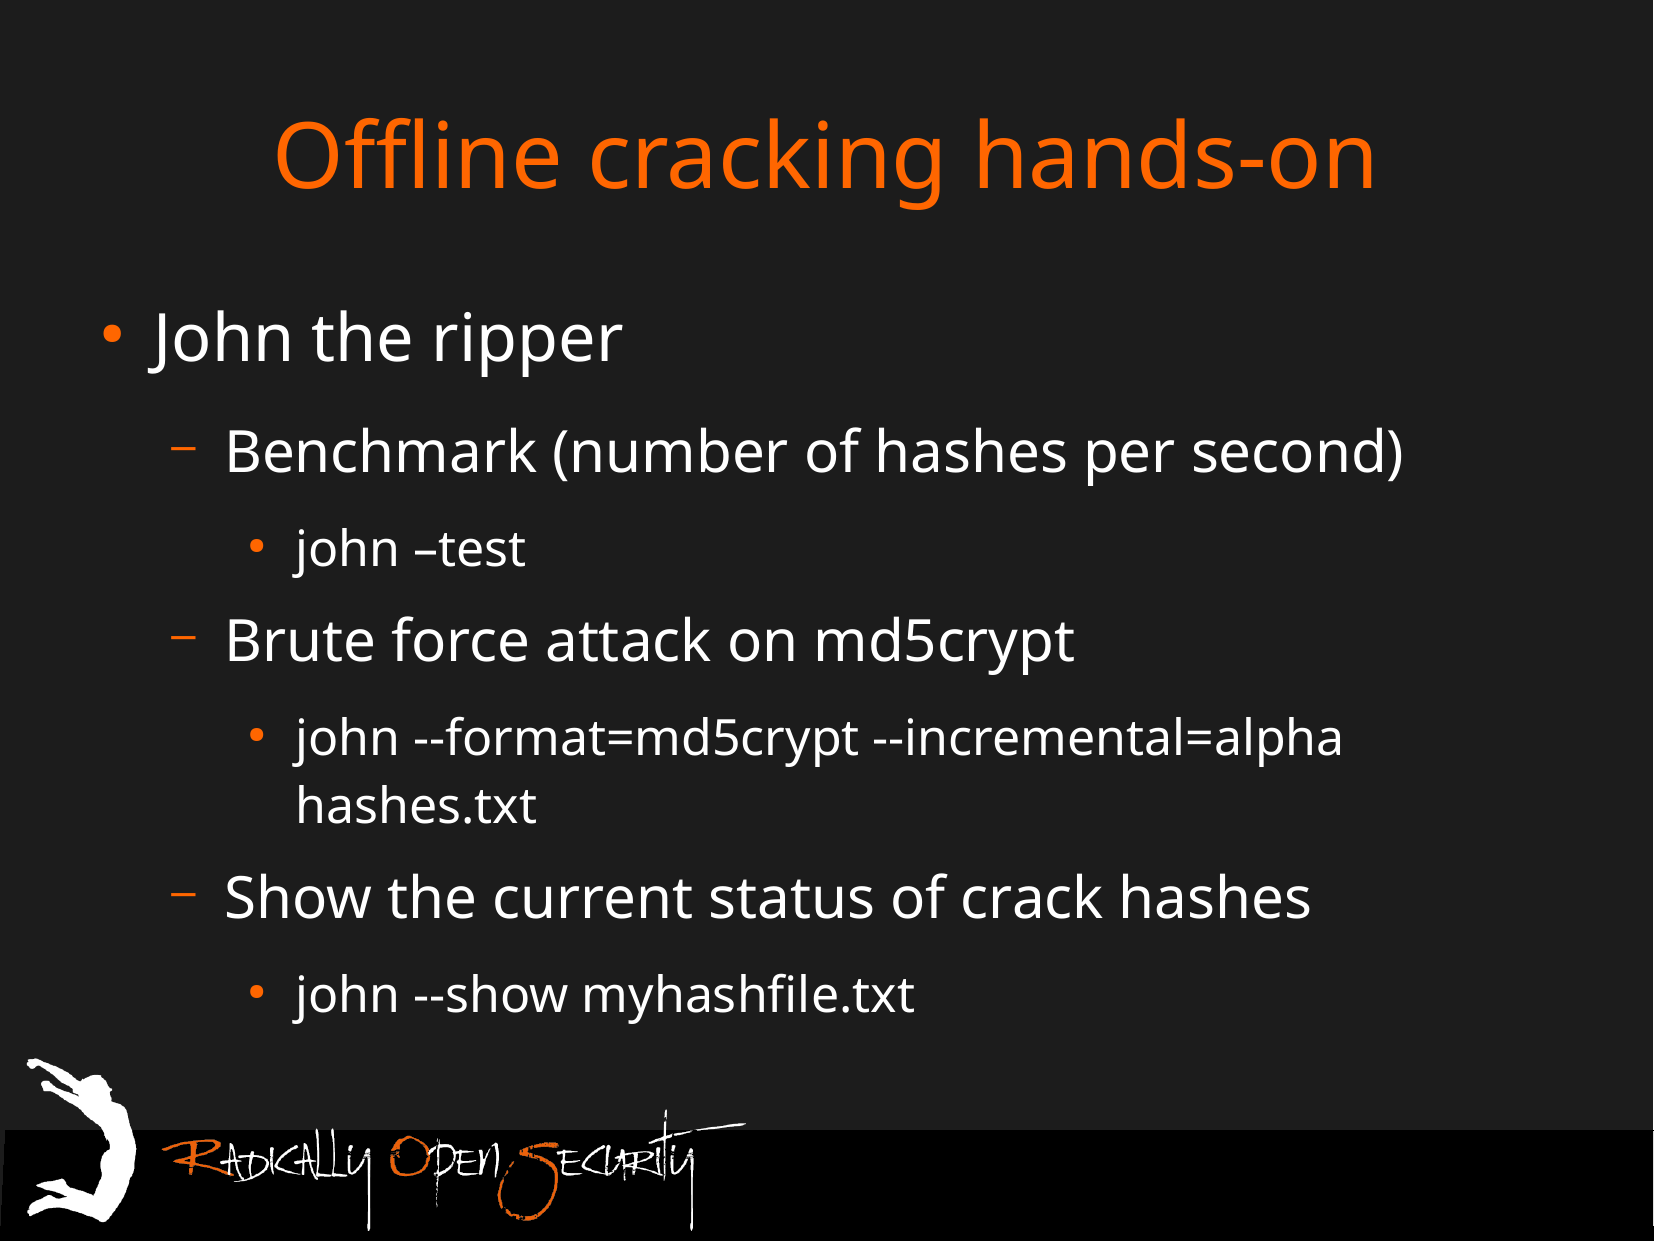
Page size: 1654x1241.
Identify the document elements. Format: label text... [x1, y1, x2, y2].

picture [0, 1022, 778, 1241]
list John the ripper Benchmark (number of hashes per second) john –test Brute force attack on md5crypt john --format=md5crypt --incremental=alpha hashes.txt Show the current status of crack hashes john --show myhashfile.txt [82, 290, 1571, 1010]
title Offline cracking hands-on [82, 49, 1571, 257]
